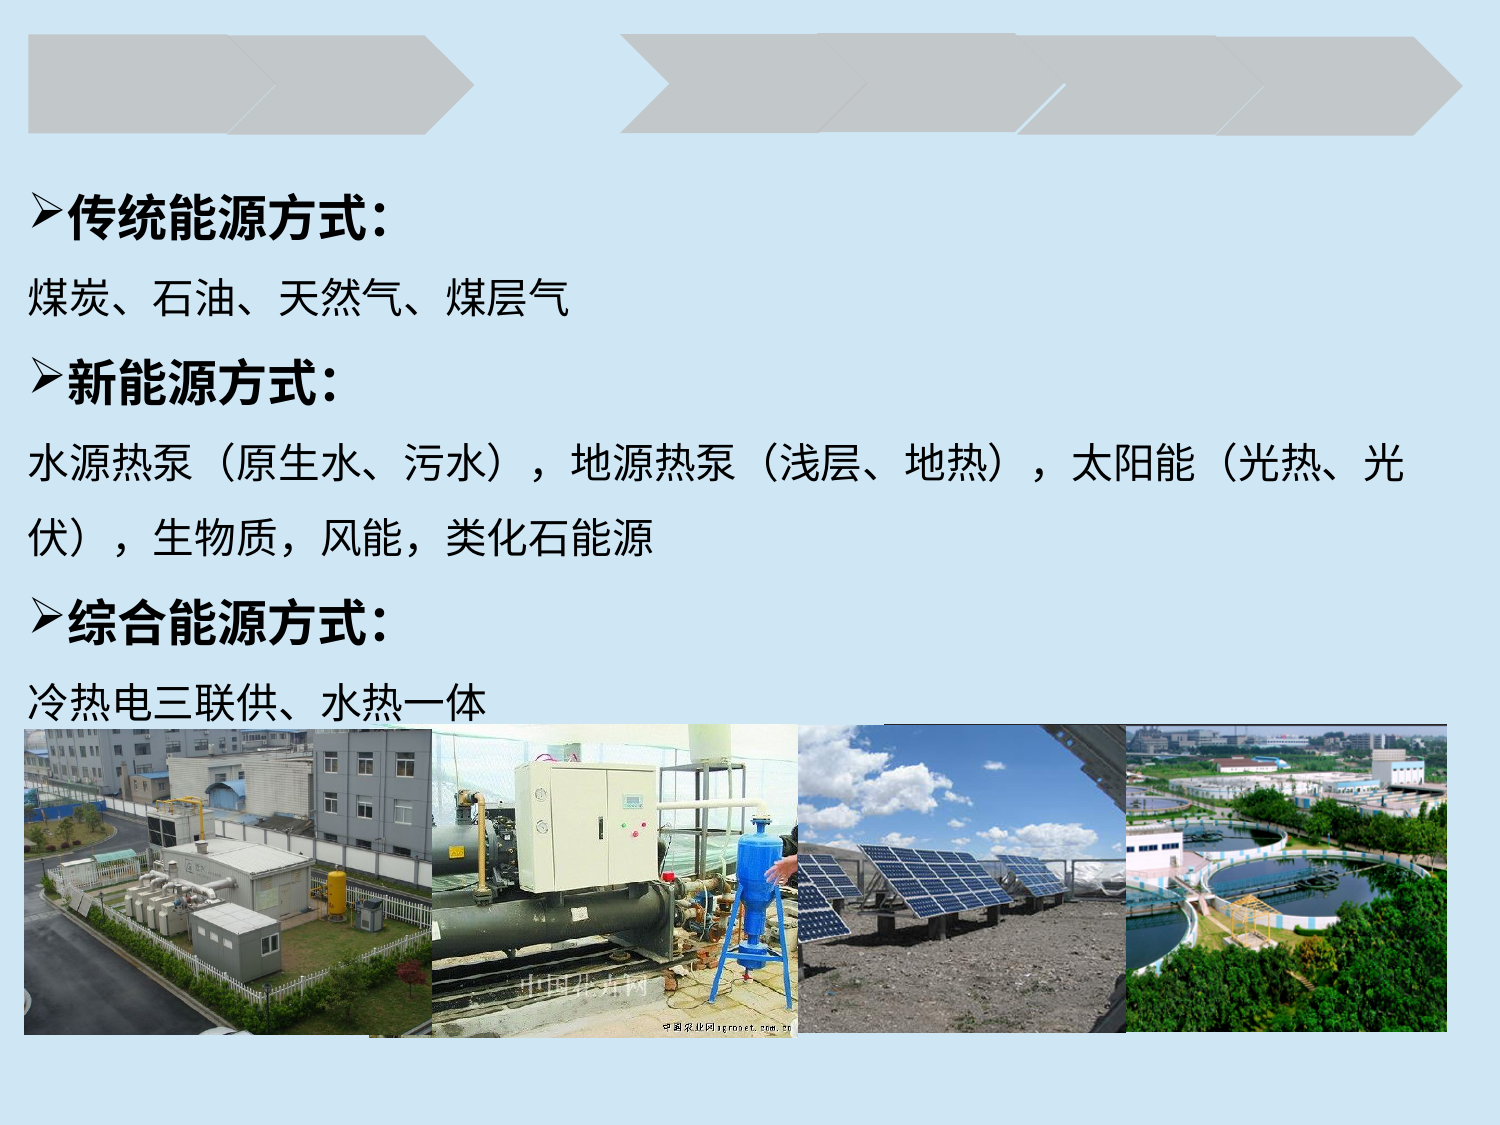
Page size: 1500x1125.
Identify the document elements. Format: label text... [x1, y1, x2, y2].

text_box [28, 34, 475, 135]
text_box 传统能源方式： 煤炭、石油、天然气、煤层气 新能源方式： 水源热泵（原生水、污水），地源热泵（浅层、地热），太阳能（光热、光伏），生物质，风能，类化石能源 综合能源方式： 冷热电三联供、水热一体 [12, 149, 1449, 734]
text_box [620, 33, 1463, 136]
picture [24, 724, 1447, 1038]
